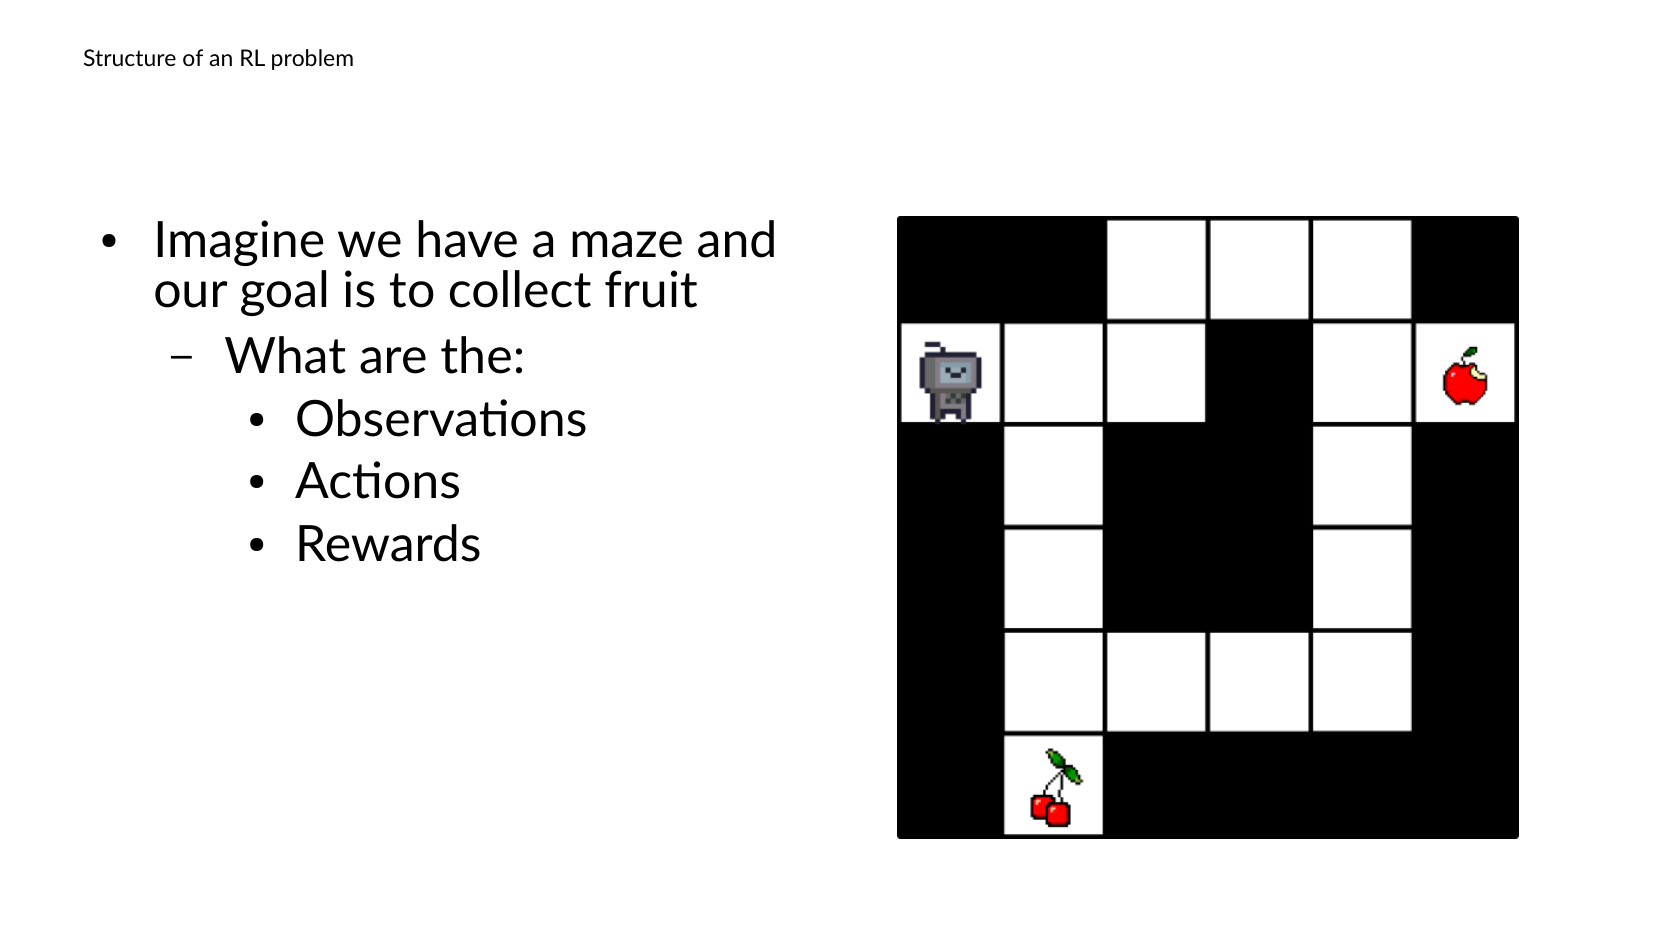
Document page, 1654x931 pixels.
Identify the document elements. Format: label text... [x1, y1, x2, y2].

list Imagine we have a maze and our goal is to collect fruit What are the: Observations Actions Rewards [82, 217, 809, 839]
title Structure of an RL problem [83, 0, 1571, 119]
picture [897, 216, 1519, 839]
